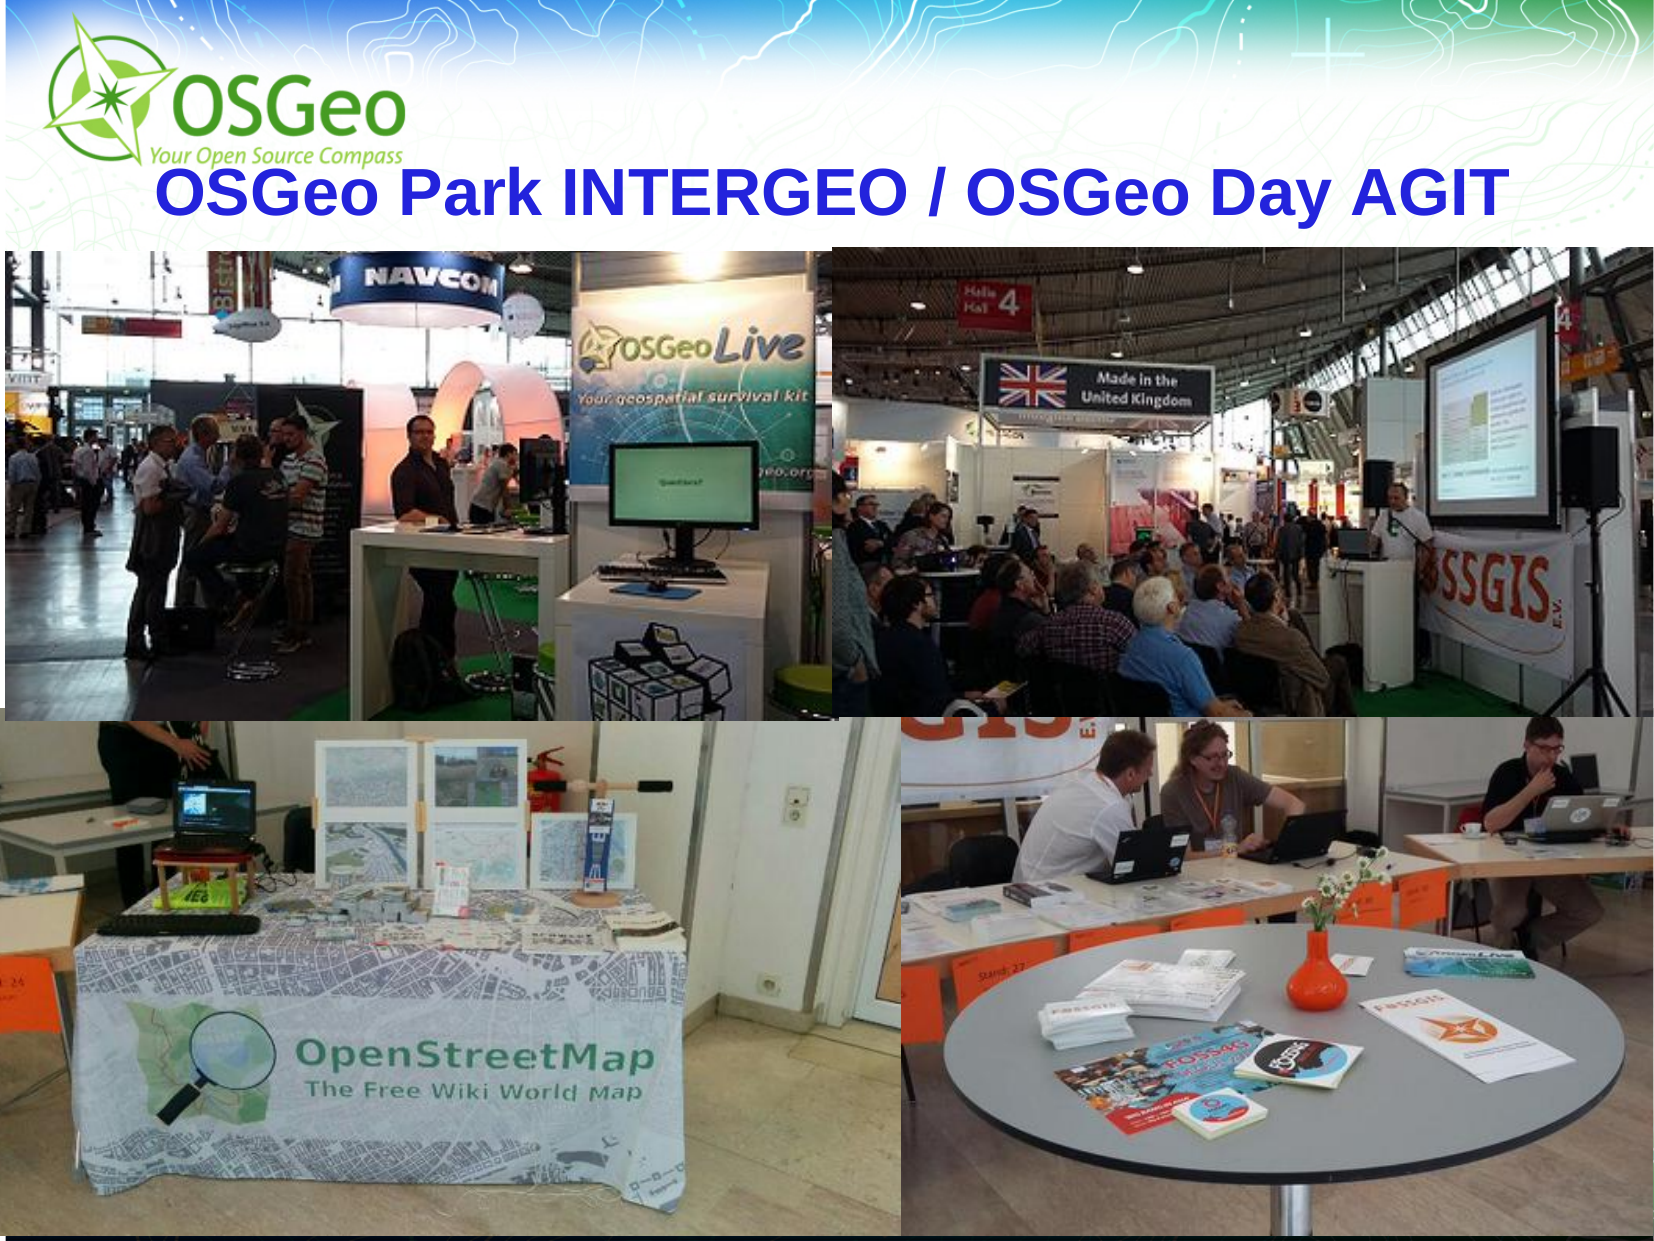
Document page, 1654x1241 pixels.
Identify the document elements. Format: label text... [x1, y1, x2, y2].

title OSGeo Park INTERGEO / OSGeo Day AGIT [88, 118, 1577, 251]
picture [0, 0, 1654, 1241]
